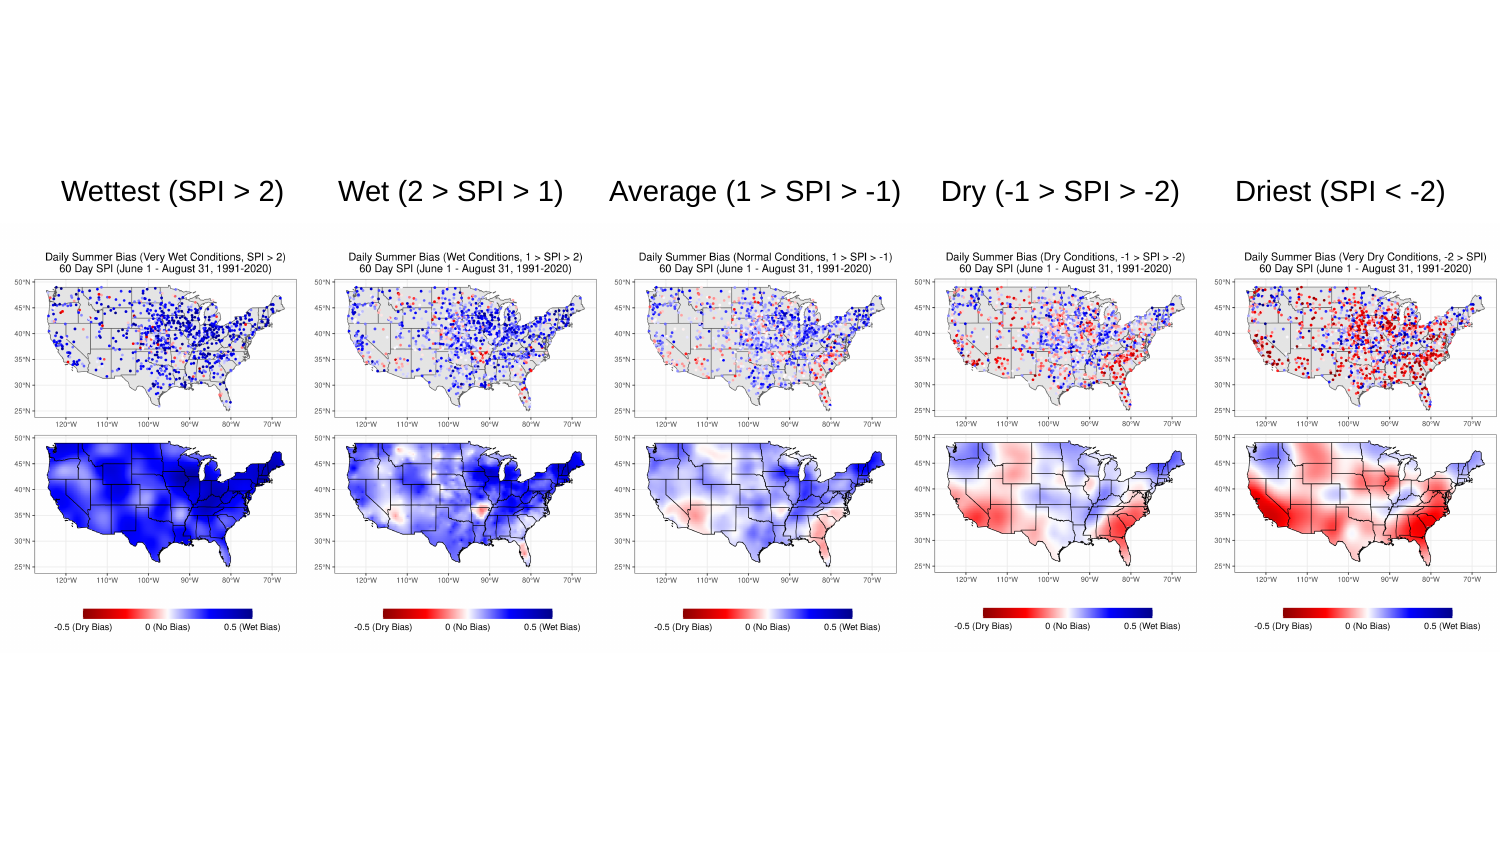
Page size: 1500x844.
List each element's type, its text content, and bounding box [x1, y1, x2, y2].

text_box Driest (SPI < -2) [1219, 157, 1474, 223]
text_box Wet (2 > SPI > 1) [323, 157, 594, 223]
text_box Dry (-1 > SPI > -2) [925, 157, 1197, 223]
text_box Wettest (SPI > 2) [46, 157, 300, 223]
text_box Average (1 > SPI > -1) [594, 157, 925, 223]
picture [0, 223, 1500, 653]
